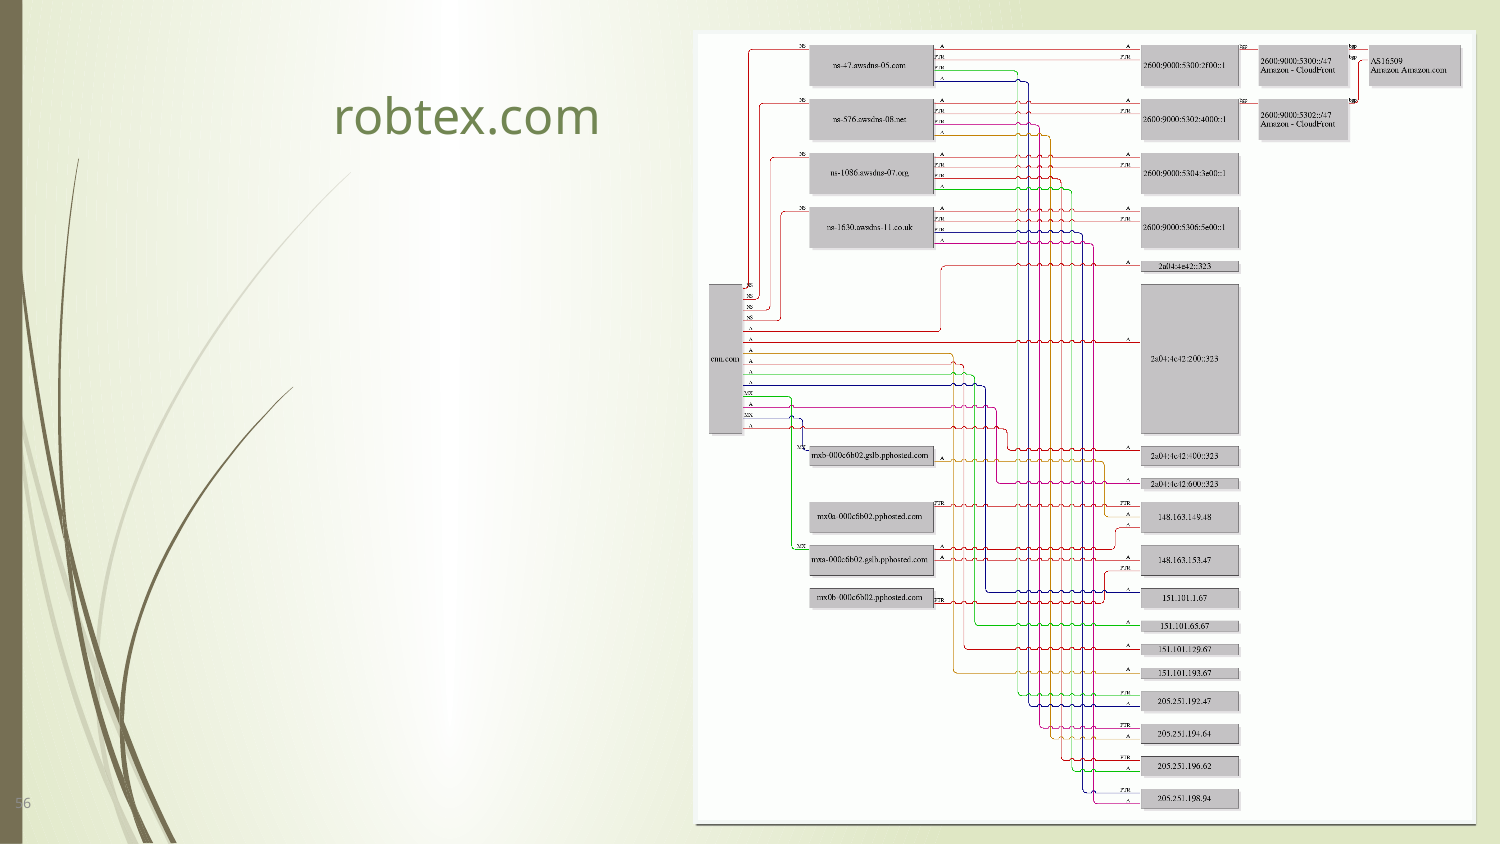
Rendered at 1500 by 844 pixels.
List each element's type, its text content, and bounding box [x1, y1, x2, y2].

title robtex.com [319, 76, 693, 235]
footer <number> [0, 782, 475, 828]
picture [697, 33, 1472, 820]
